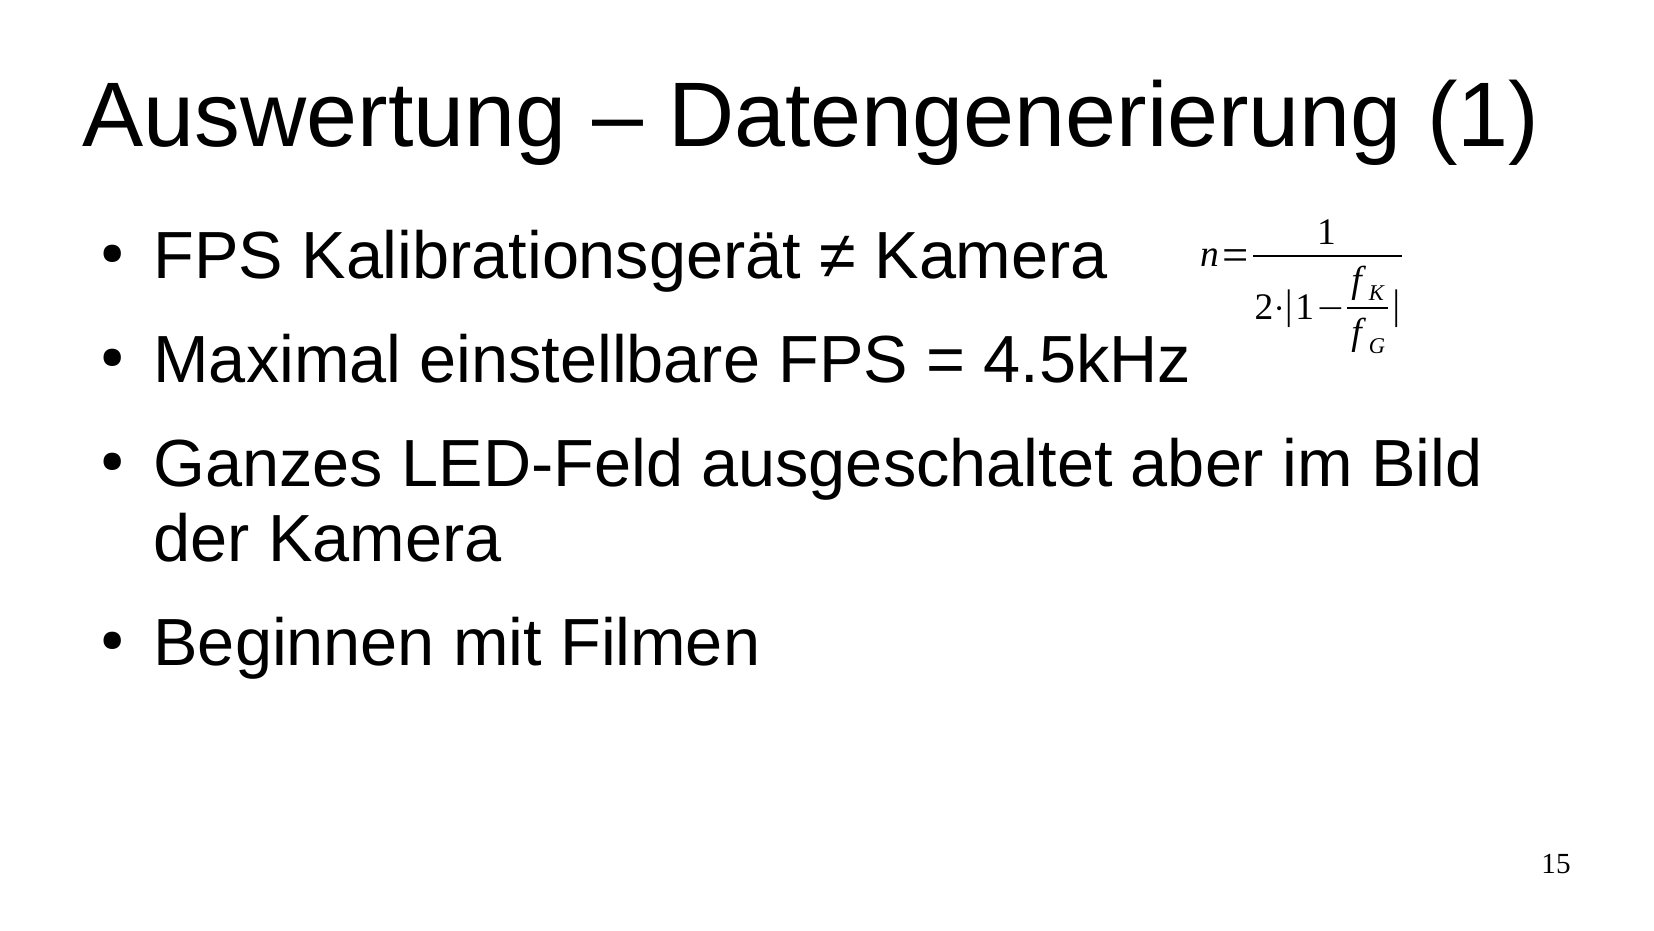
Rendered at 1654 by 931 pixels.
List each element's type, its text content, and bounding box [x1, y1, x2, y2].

list FPS Kalibrationsgerät ≠ Kamera Maximal einstellbare FPS = 4.5kHz Ganzes LED-Feld ausgeschaltet aber im Bild der Kamera Beginnen mit Filmen [82, 217, 1571, 758]
chart [1200, 211, 1405, 358]
title Auswertung – Datengenerierung (1) [82, 37, 1571, 193]
